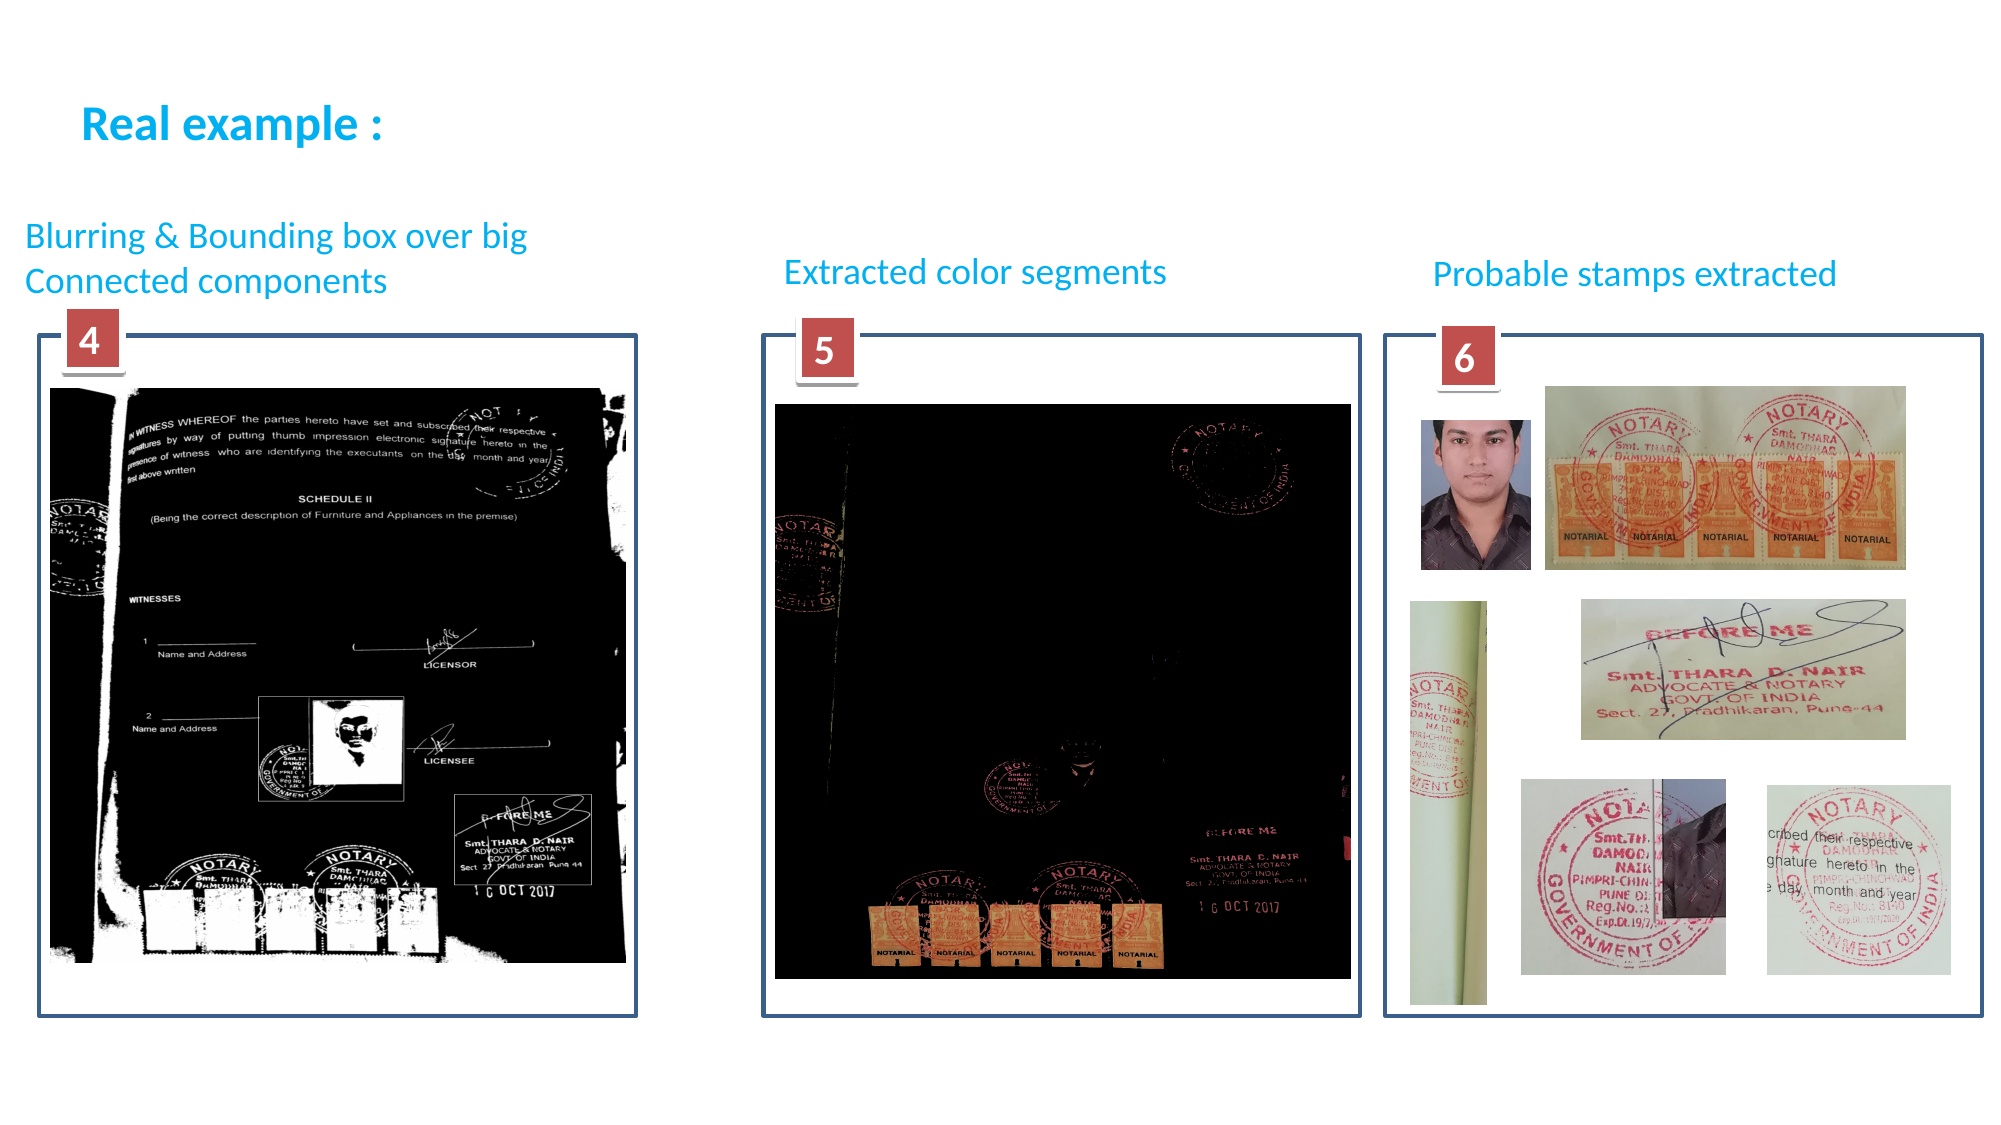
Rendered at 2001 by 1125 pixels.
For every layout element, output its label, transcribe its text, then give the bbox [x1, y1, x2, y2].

text_box Real example : [0, 82, 865, 158]
picture [1767, 785, 1951, 976]
picture [50, 388, 626, 963]
text_box Extracted color segments [769, 239, 1382, 300]
text_box Blurring & Bounding box over big Connected components [10, 203, 665, 309]
text_box 4 [64, 305, 123, 371]
picture [1545, 386, 1906, 571]
picture [1421, 420, 1531, 571]
text_box Probable stamps extracted [1418, 241, 1950, 302]
picture [1581, 599, 1906, 740]
text_box 5 [798, 315, 858, 381]
picture [1410, 601, 1487, 1006]
picture [775, 404, 1351, 979]
picture [1521, 779, 1726, 976]
text_box 6 [1439, 323, 1498, 389]
